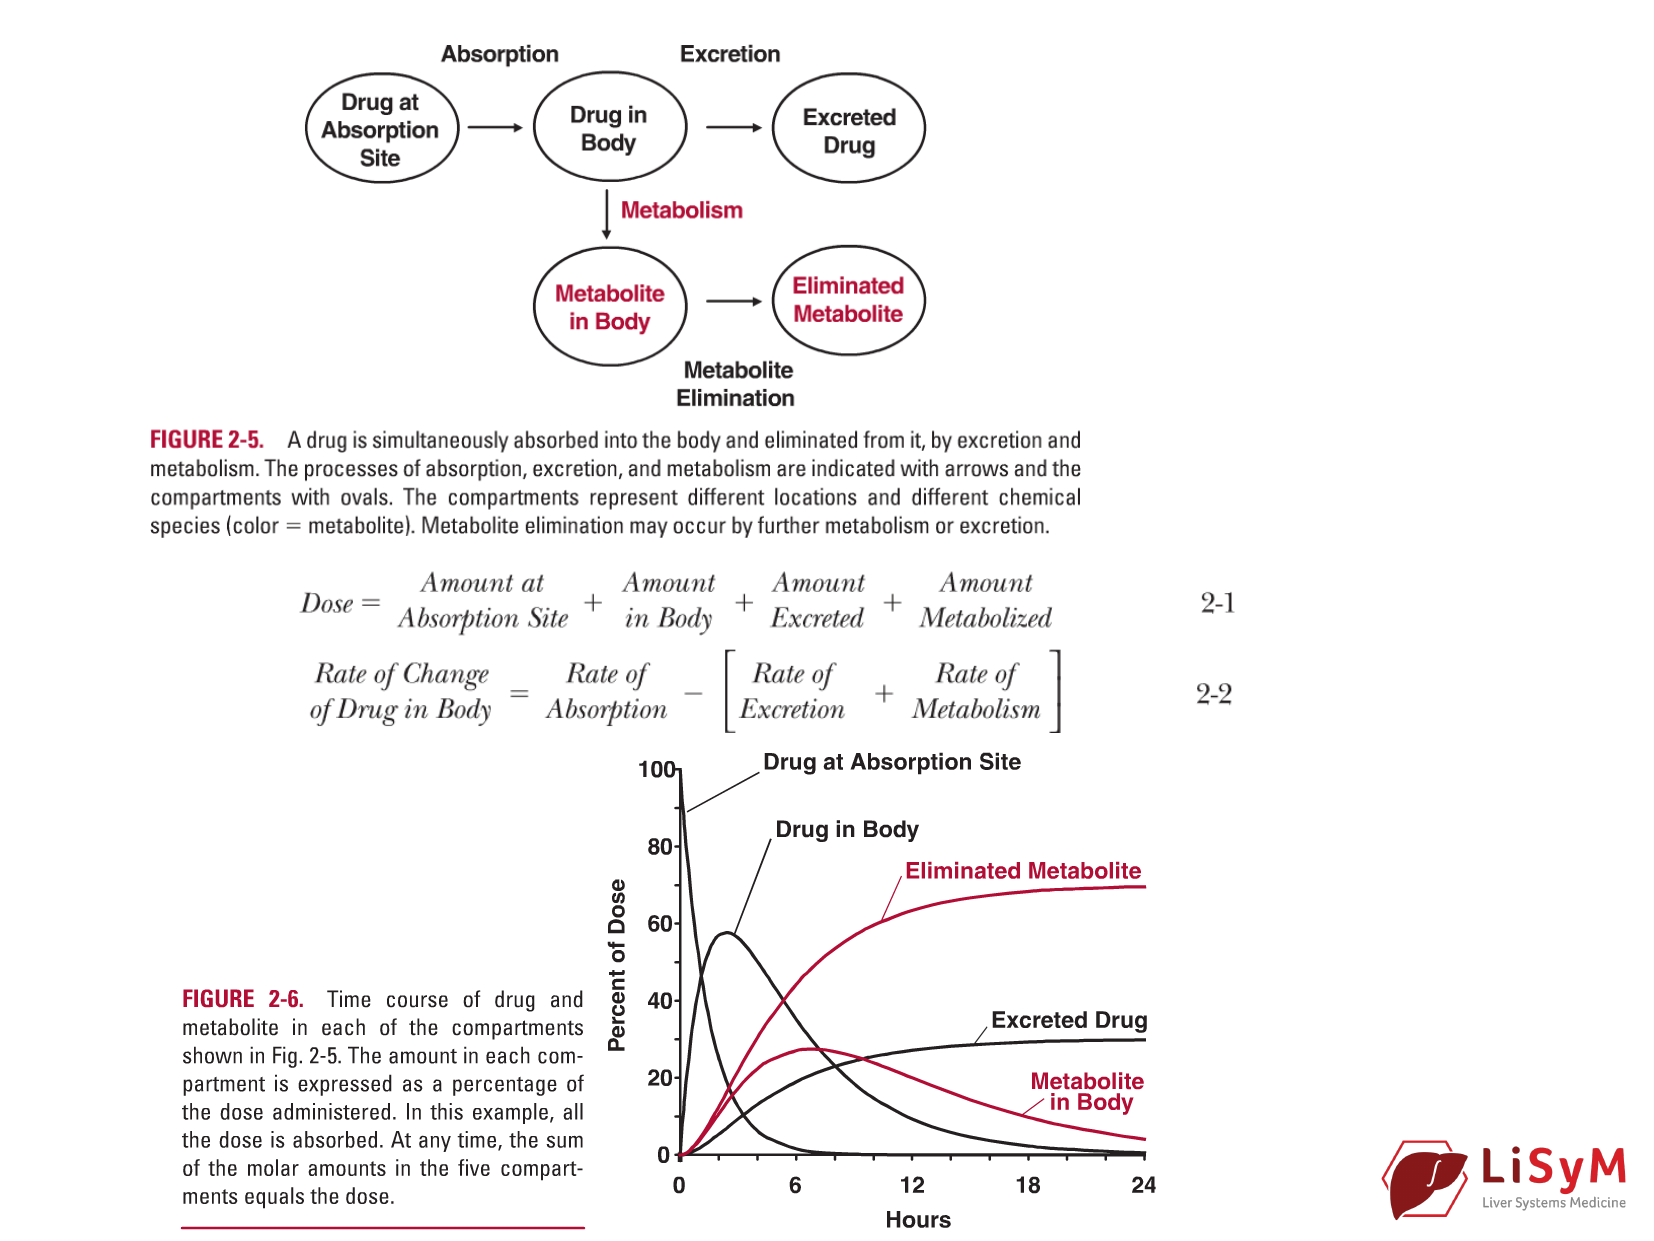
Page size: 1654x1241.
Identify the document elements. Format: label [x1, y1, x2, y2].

picture [1380, 1139, 1627, 1222]
picture [150, 44, 1081, 538]
picture [270, 554, 1252, 733]
picture [180, 752, 1156, 1231]
